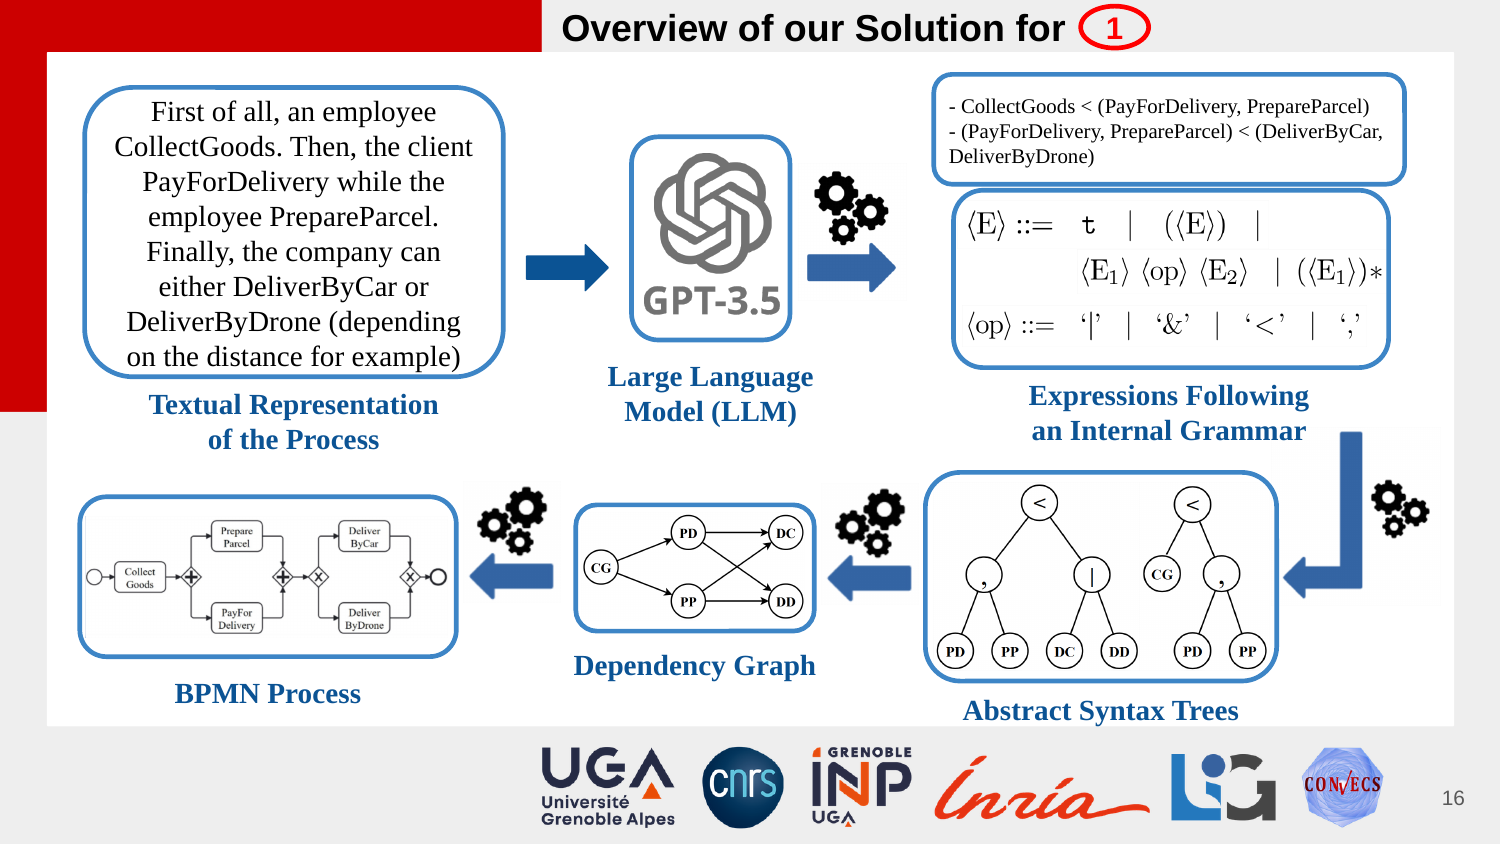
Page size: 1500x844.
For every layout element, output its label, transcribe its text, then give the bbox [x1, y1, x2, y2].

slide_number <numéro> [1389, 764, 1480, 830]
text_box 1 [1080, 6, 1149, 49]
picture [0, 0, 1500, 844]
text_box Textual Representation of the Process [26, 393, 562, 448]
text_box Overview of our Solution for [546, 0, 1441, 55]
text_box Expressions Following an Internal Grammar [1006, 359, 1332, 464]
text_box Large Language Model (LLM) [586, 340, 836, 444]
text_box Dependency Graph [532, 636, 858, 691]
text_box - CollectGoods < (PayForDelivery, PrepareParcel) - (PayForDelivery, PrepareParcel) < (DeliverByCar, DeliverByDrone) [937, 77, 1402, 181]
text_box BPMN Process [105, 664, 431, 720]
text_box Abstract Syntax Trees [938, 681, 1264, 736]
text_box First of all, an employee CollectGoods. Then, the client PayForDelivery while the employee PrepareParcel. Finally, the company can either DeliverByCar or DeliverByDrone (depending on the distance for example) [84, 87, 504, 377]
text_box [526, 244, 609, 291]
